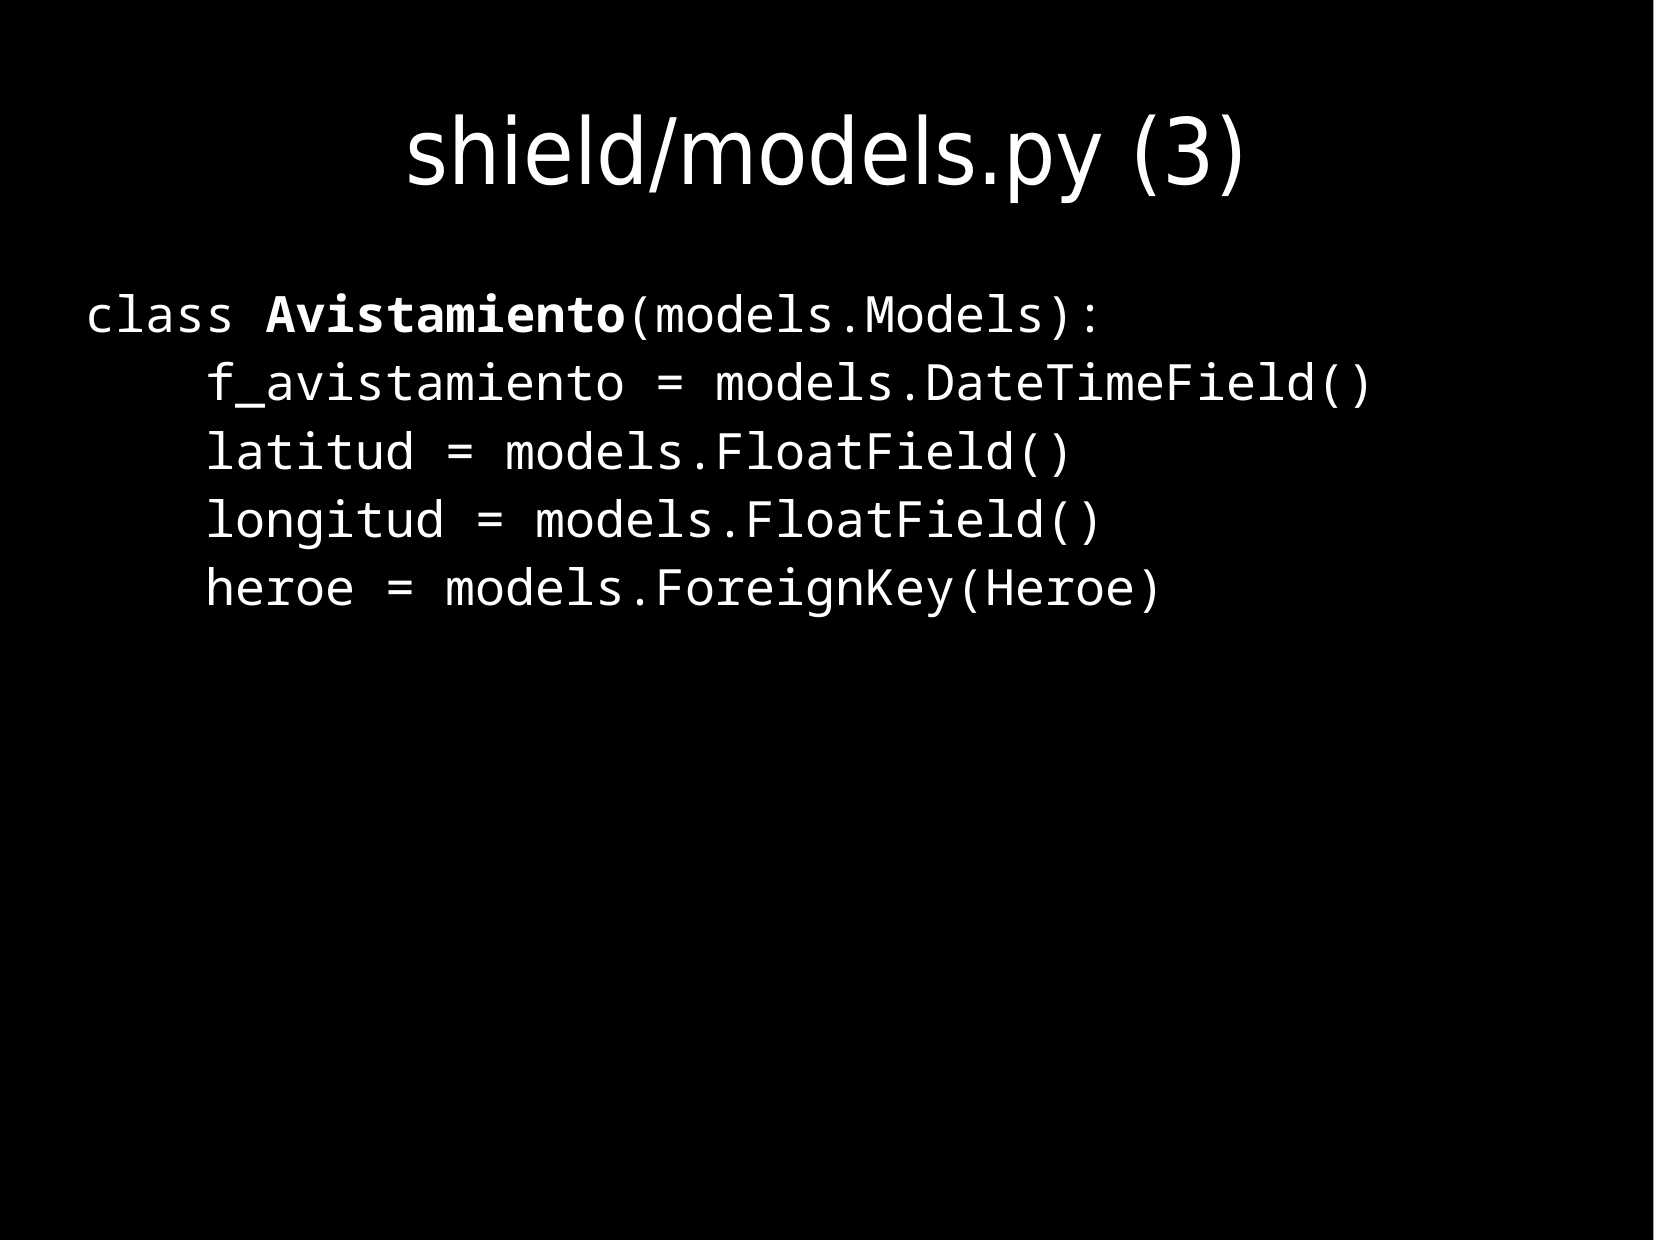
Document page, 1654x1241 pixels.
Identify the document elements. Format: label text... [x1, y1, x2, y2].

text_box class Avistamiento(models.Models): f_avistamiento = models.DateTimeField() latitud = models.FloatField() longitud = models.FloatField() heroe = models.ForeignKey(Heroe) [70, 271, 1560, 1193]
title shield/models.py (3) [82, 49, 1571, 257]
